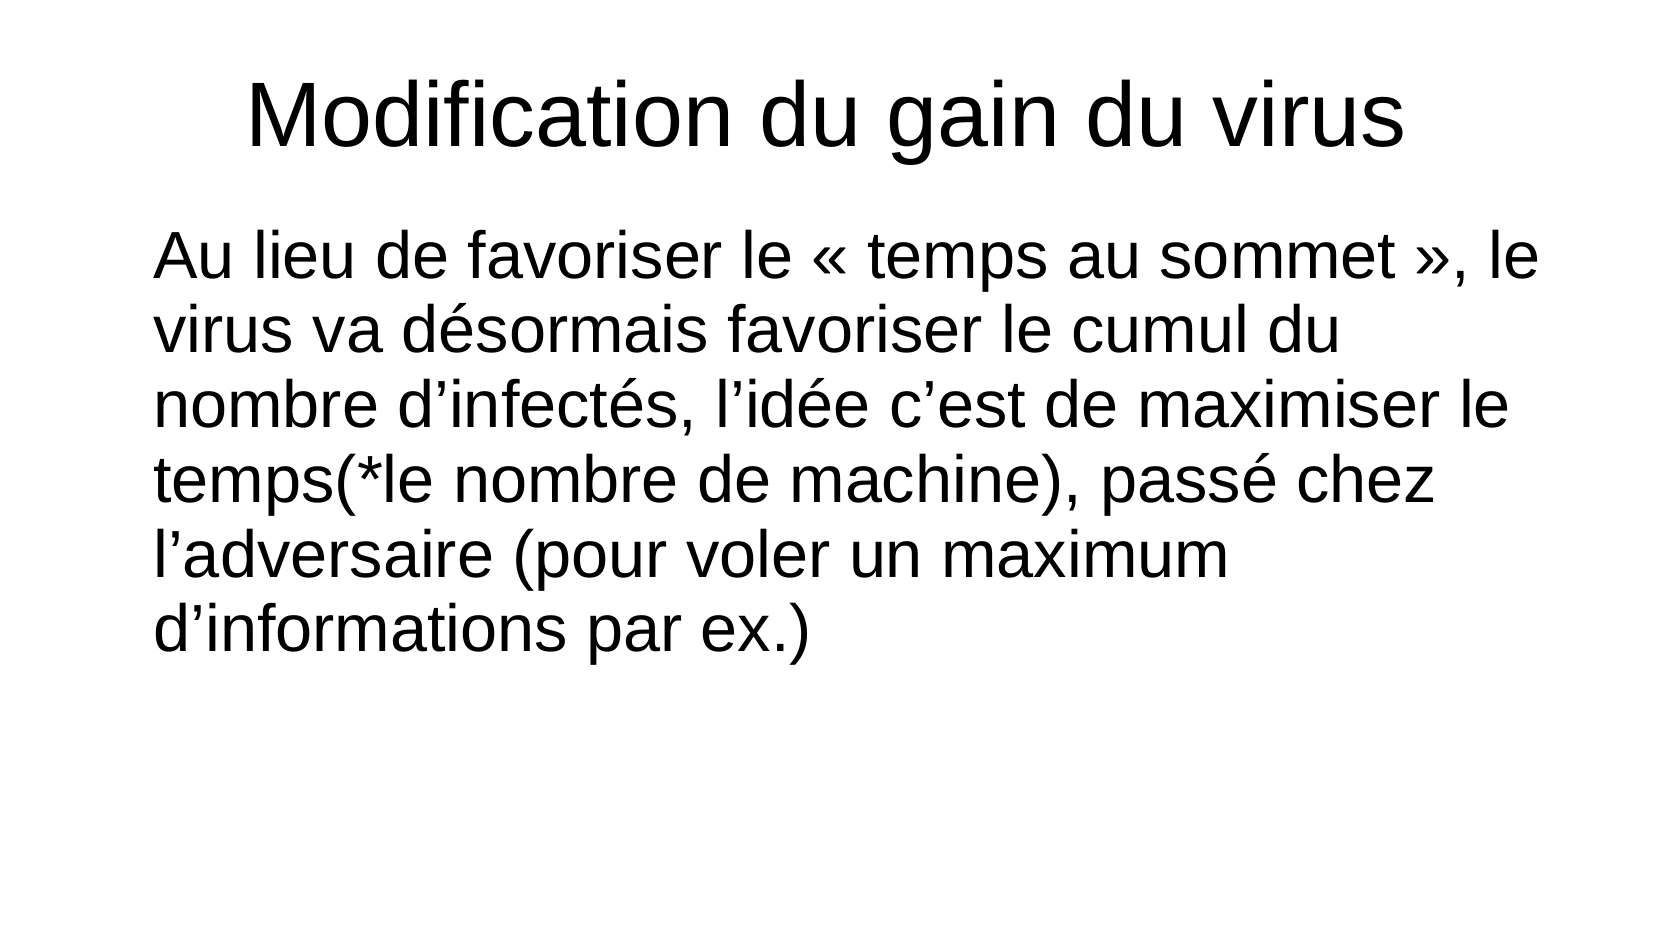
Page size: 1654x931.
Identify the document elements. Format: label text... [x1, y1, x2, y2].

title Modification du gain du virus [82, 37, 1571, 193]
list Au lieu de favoriser le « temps au sommet », le virus va désormais favoriser le cumul du nombre d’infectés, l’idée c’est de maximiser le temps(*le nombre de machine), passé chez l’adversaire (pour voler un maximum d’informations par ex.) [82, 217, 1571, 758]
